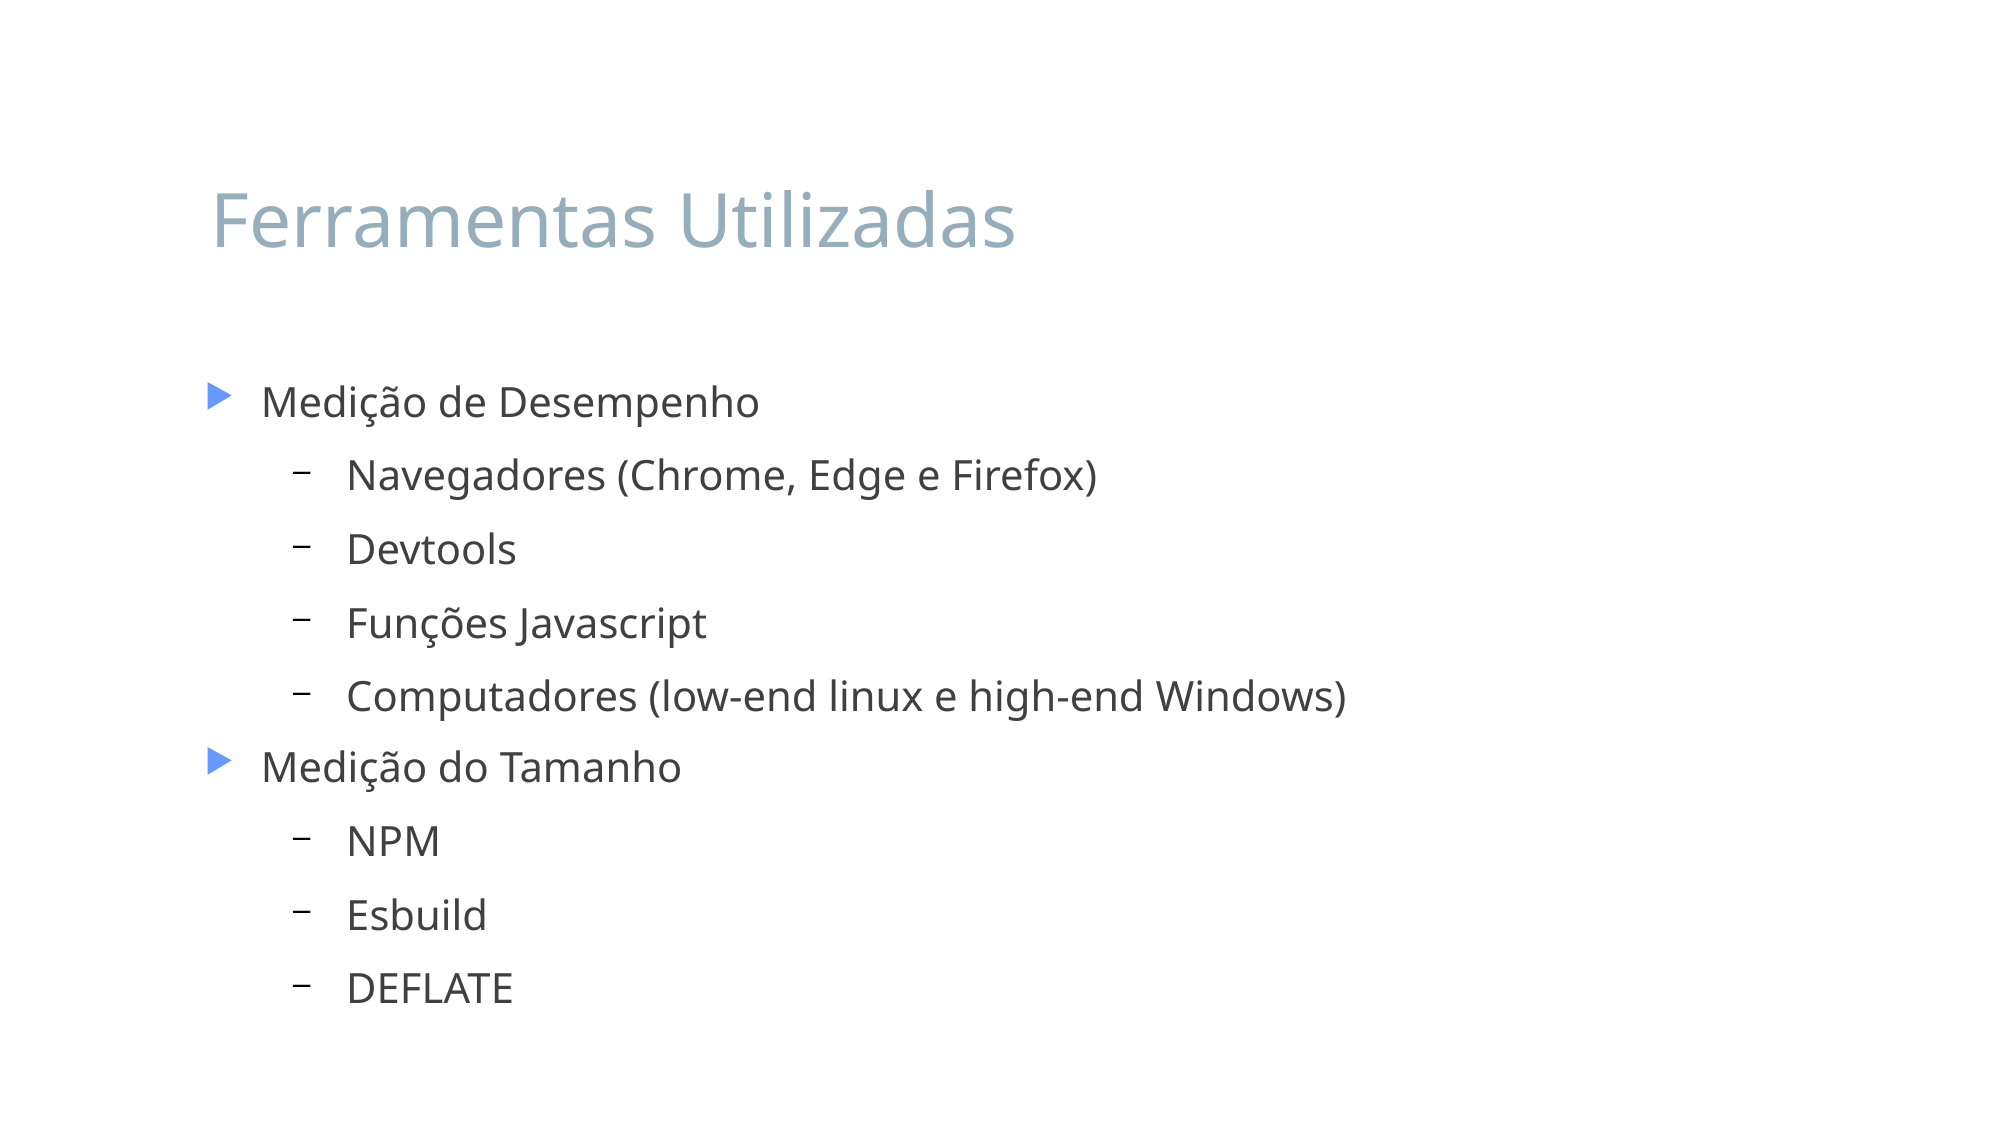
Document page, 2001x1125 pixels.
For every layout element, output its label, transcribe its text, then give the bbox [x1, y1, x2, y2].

title Ferramentas Utilizadas [195, 159, 1633, 276]
list Medição de Desempenho Navegadores (Chrome, Edge e Firefox) Devtools Funções Javascript Computadores (low-end linux e high-end Windows) Medição do Tamanho NPM Esbuild DEFLATE [189, 297, 1638, 858]
